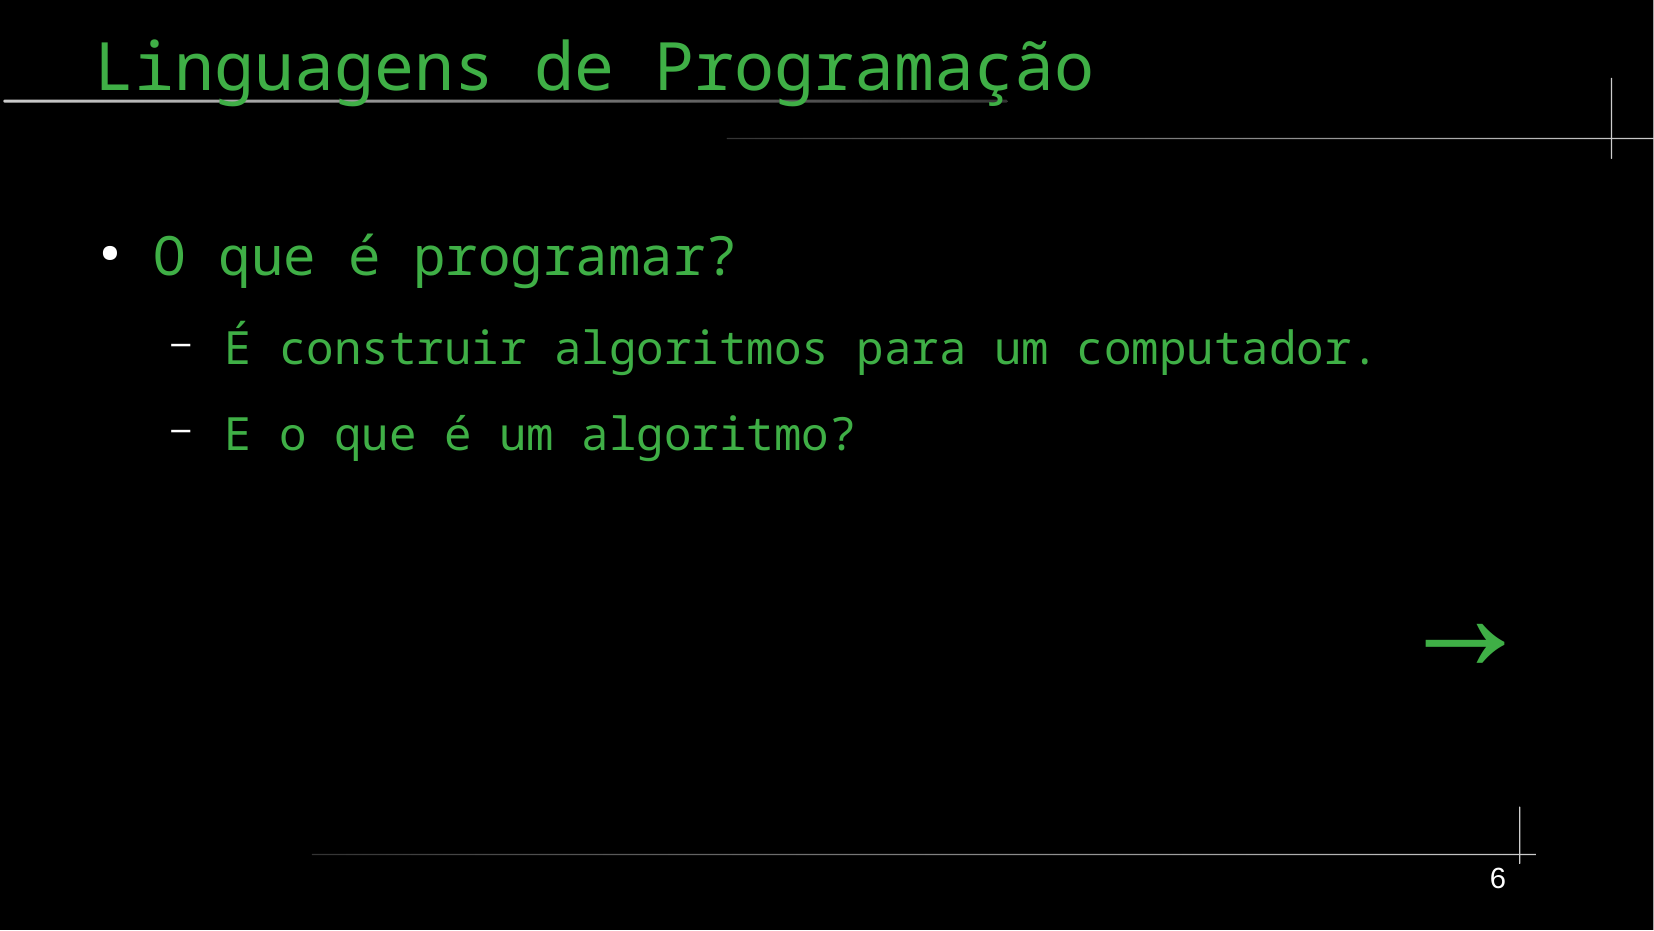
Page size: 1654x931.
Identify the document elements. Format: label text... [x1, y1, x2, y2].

list O que é programar? É construir algoritmos para um computador. E o que é um algoritmo? → [82, 217, 1571, 758]
title Linguagens de Programação [23, 11, 1589, 119]
